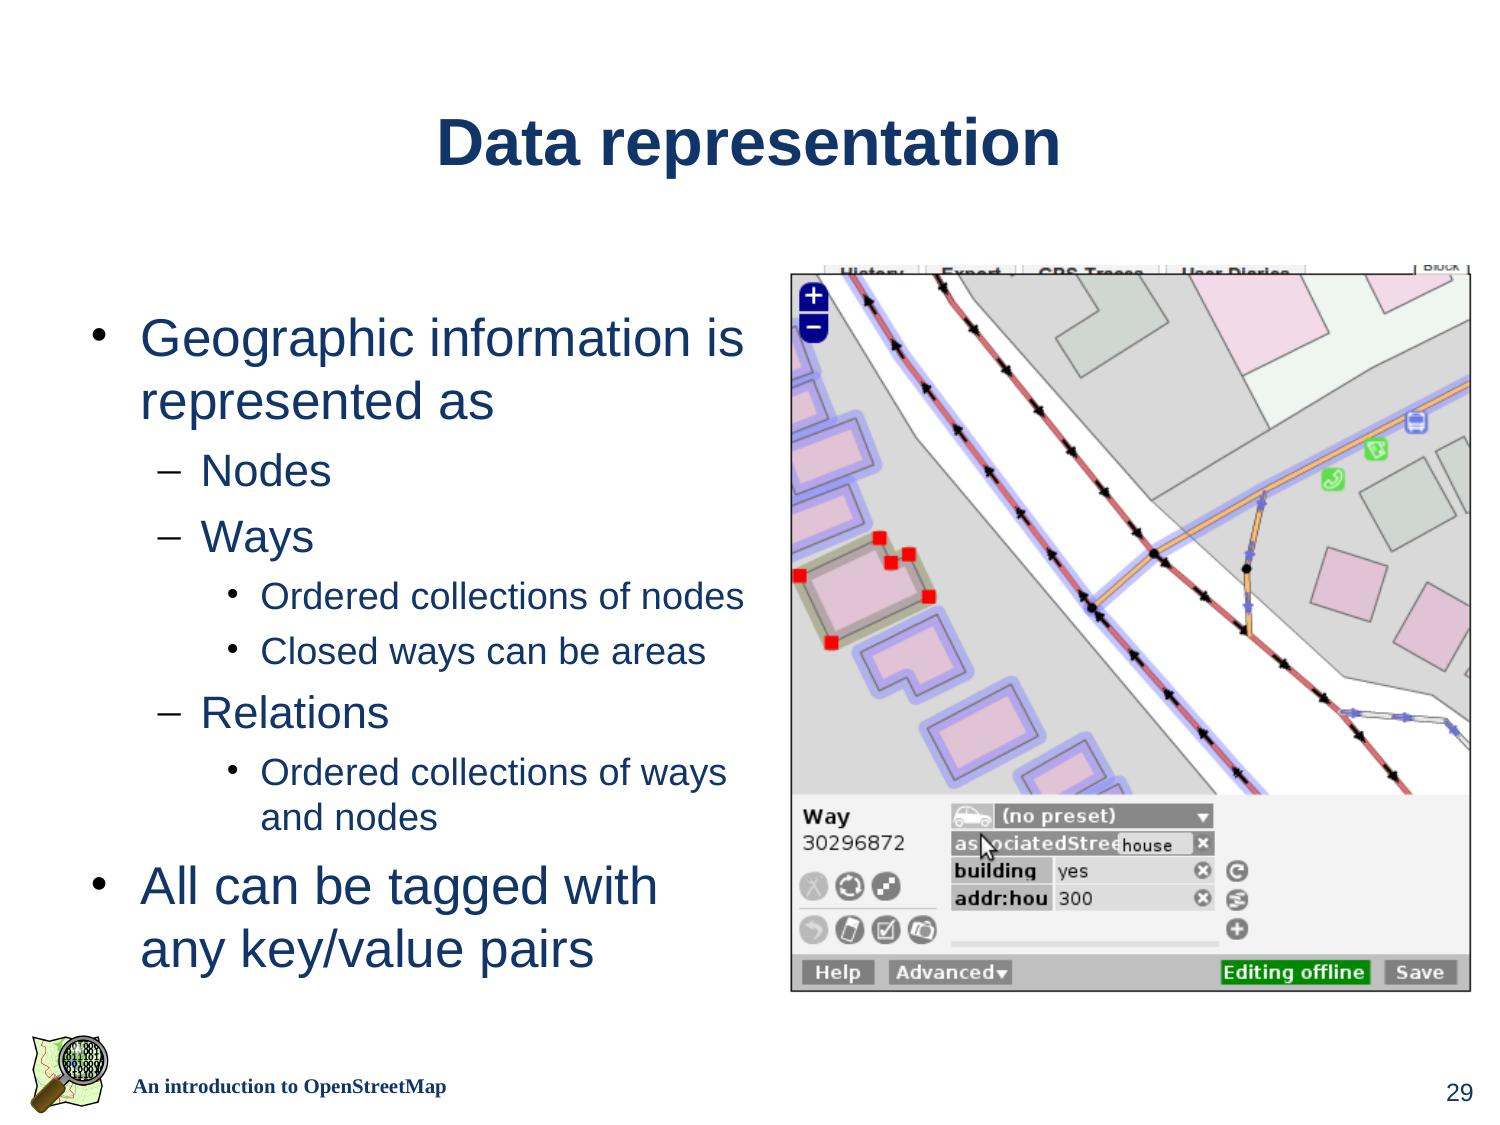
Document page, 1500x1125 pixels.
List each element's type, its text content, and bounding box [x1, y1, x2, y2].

title Data representation [74, 44, 1425, 233]
picture [29, 1033, 110, 1114]
list Geographic information is represented as Nodes Ways Ordered collections of nodes Closed ways can be areas Relations Ordered collections of ways and nodes All can be tagged with any key/value pairs [74, 295, 768, 1038]
picture [785, 265, 1477, 995]
